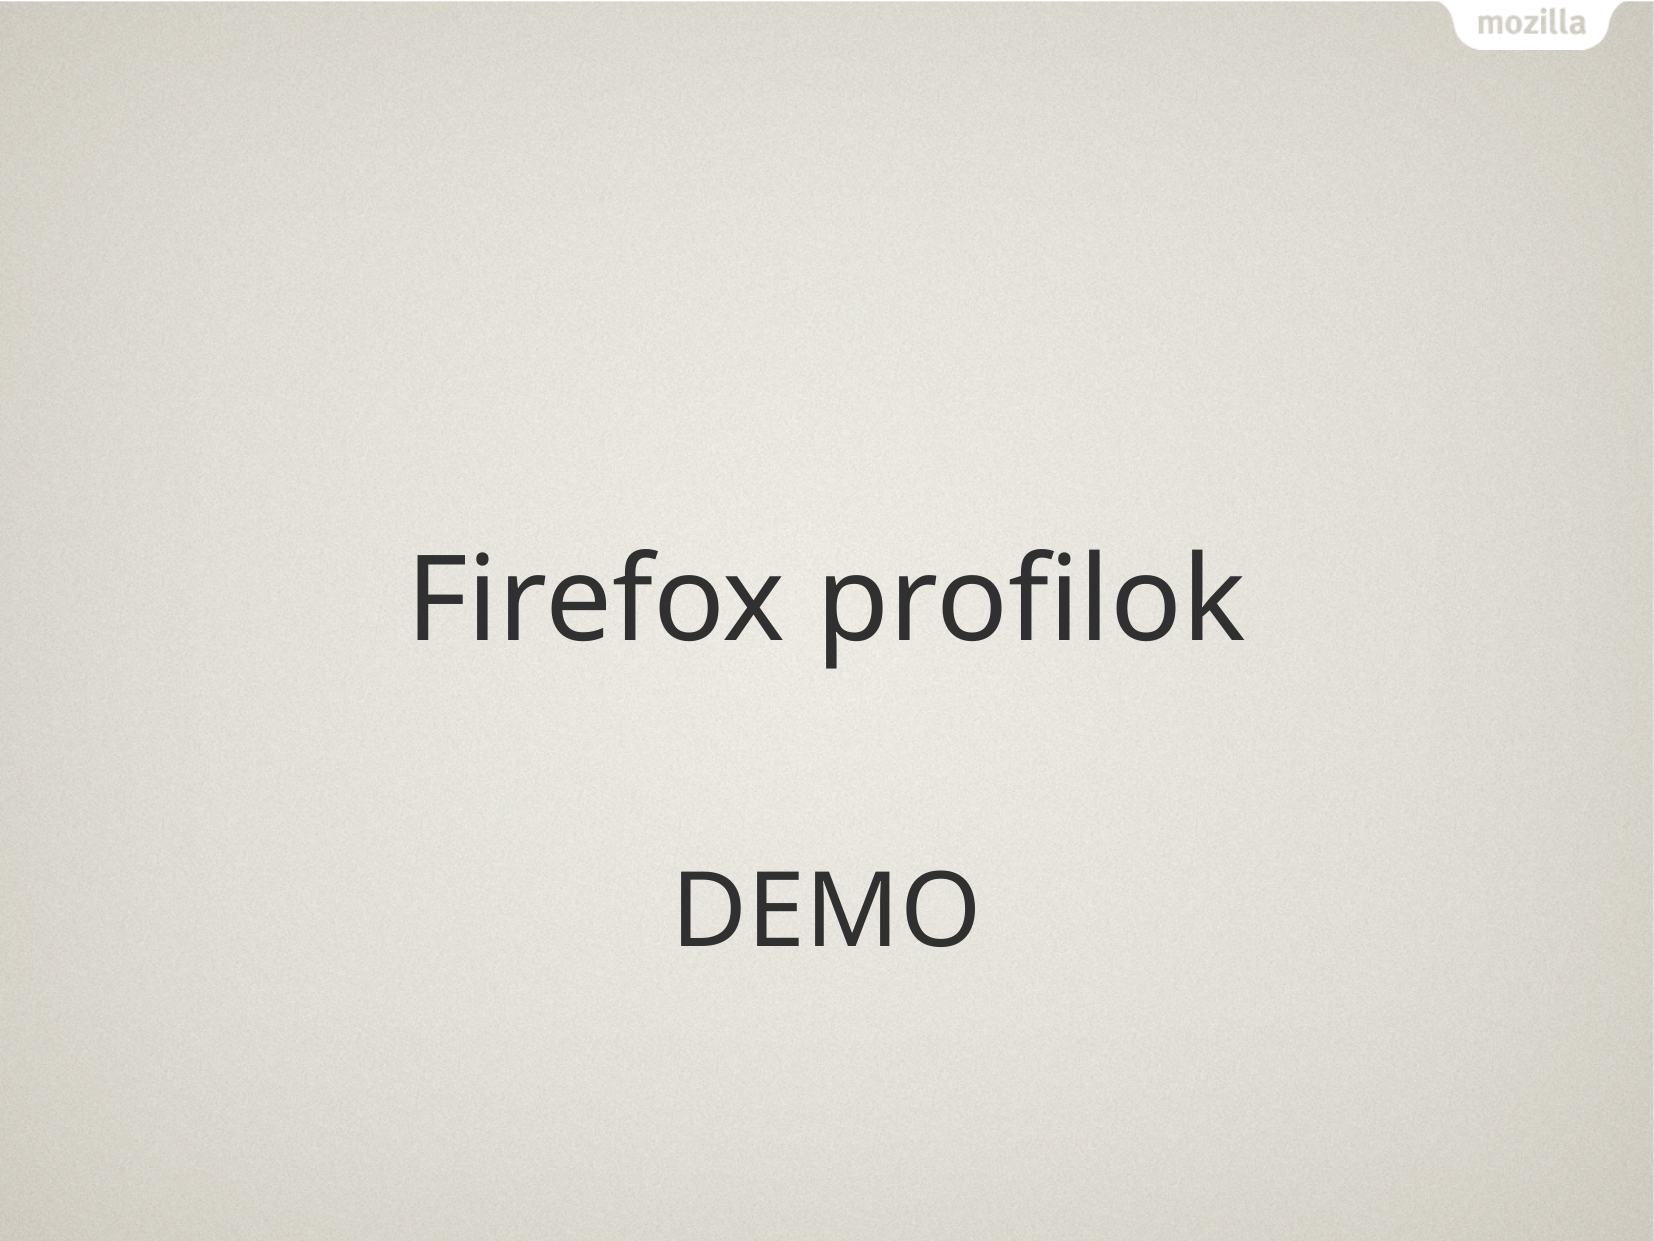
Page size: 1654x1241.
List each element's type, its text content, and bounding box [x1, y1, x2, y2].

picture [0, 0, 1654, 1241]
title Firefox profilok [45, 260, 1609, 645]
subtitle DEMO [45, 645, 1609, 1164]
